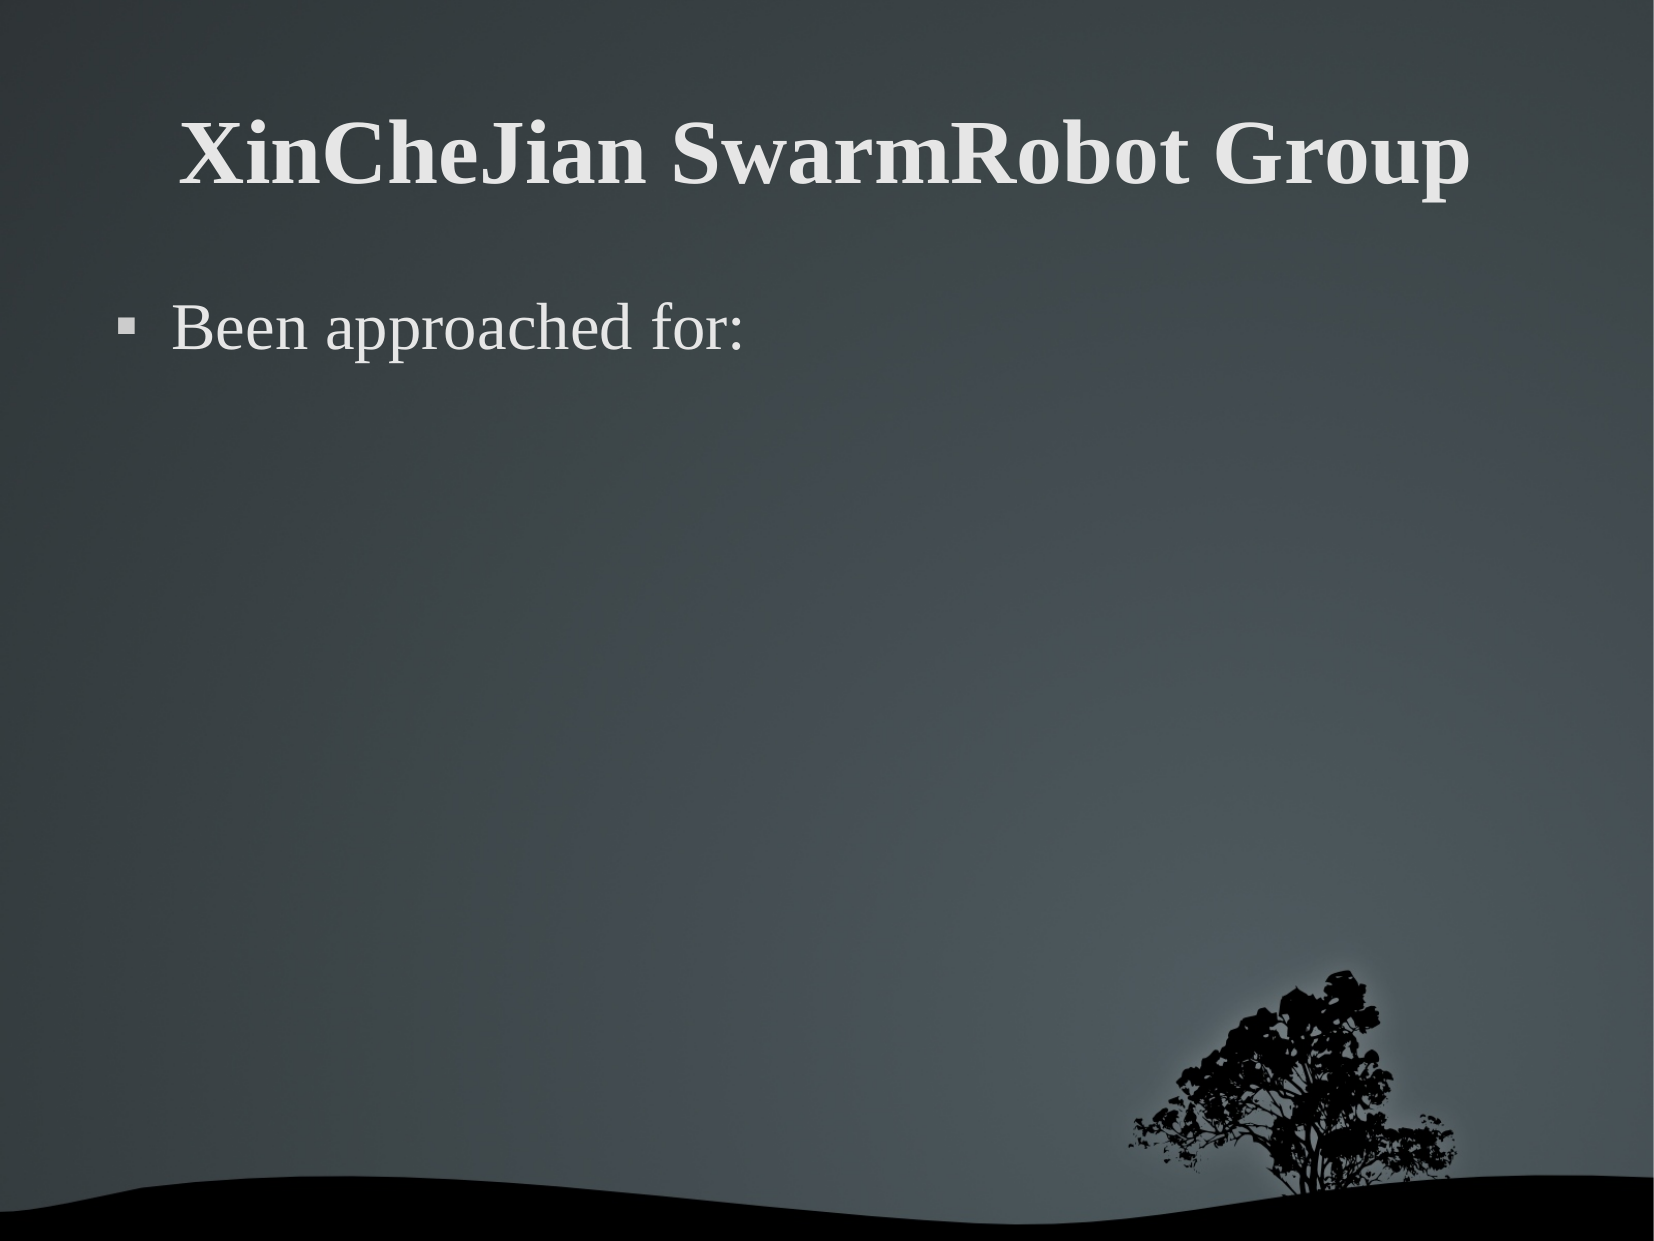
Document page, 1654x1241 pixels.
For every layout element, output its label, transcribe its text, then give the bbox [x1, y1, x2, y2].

picture [0, 0, 1654, 1241]
list Been approached for: [82, 290, 1571, 1109]
title XinCheJian SwarmRobot Group [82, 49, 1571, 257]
